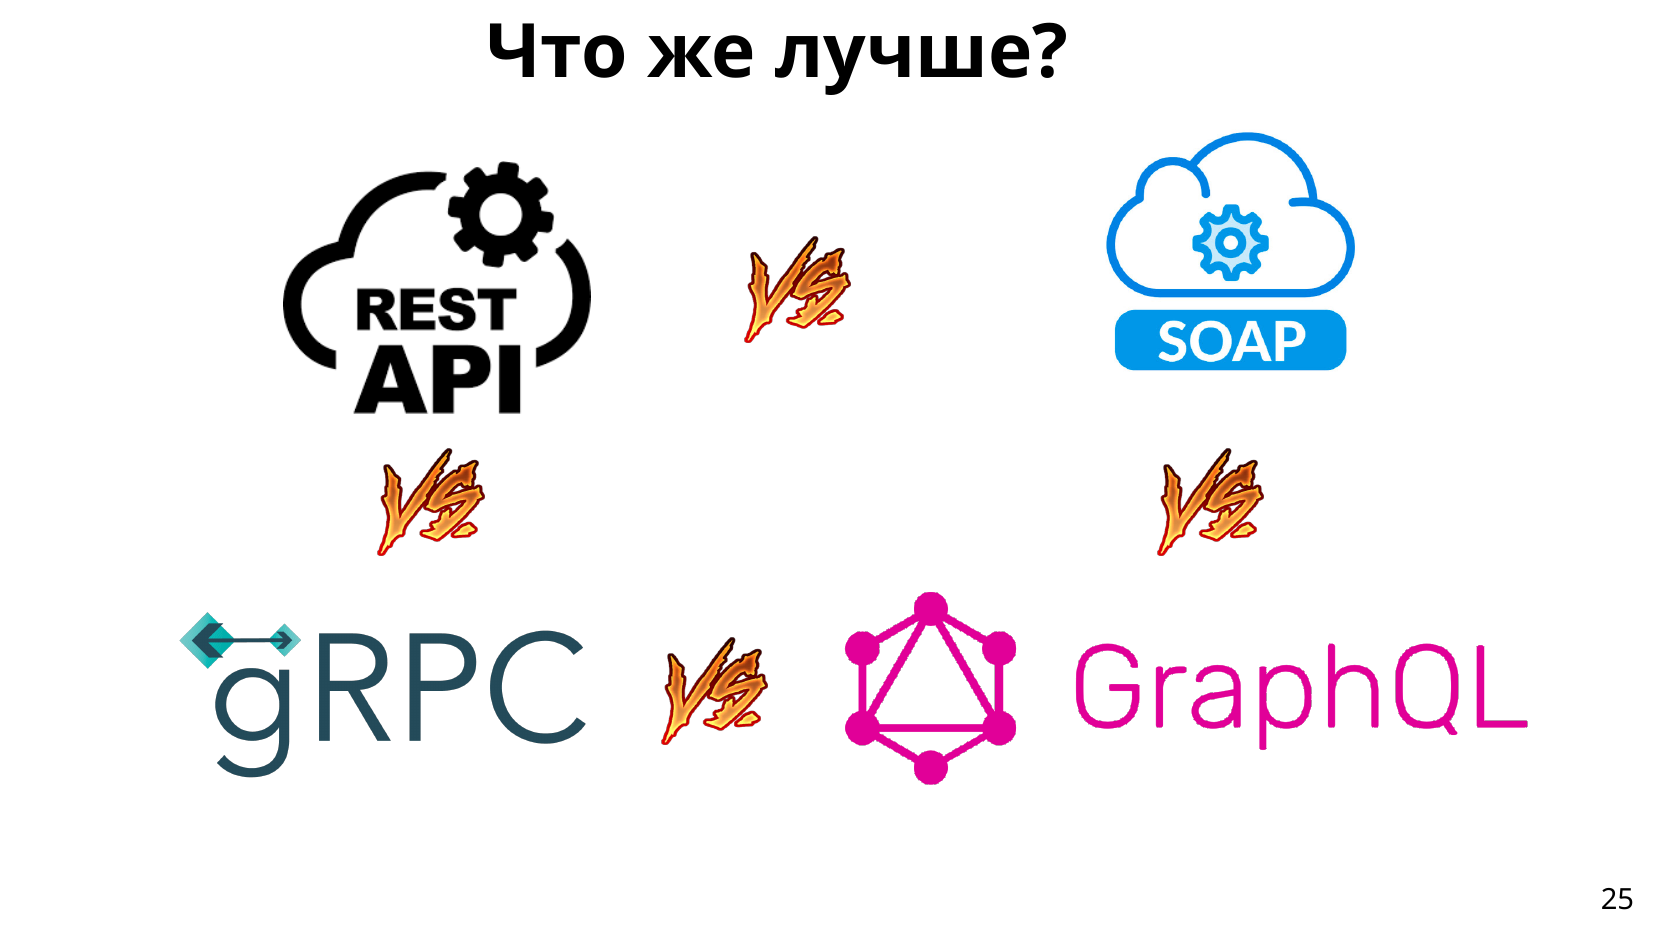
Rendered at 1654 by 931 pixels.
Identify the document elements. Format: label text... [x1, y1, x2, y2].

picture [661, 637, 768, 745]
title Что же лучше? [484, 0, 1193, 183]
text_box <номер> [1594, 885, 1642, 921]
picture [1086, 106, 1375, 404]
picture [283, 161, 591, 414]
picture [744, 236, 851, 343]
picture [803, 448, 1580, 827]
picture [177, 448, 589, 896]
